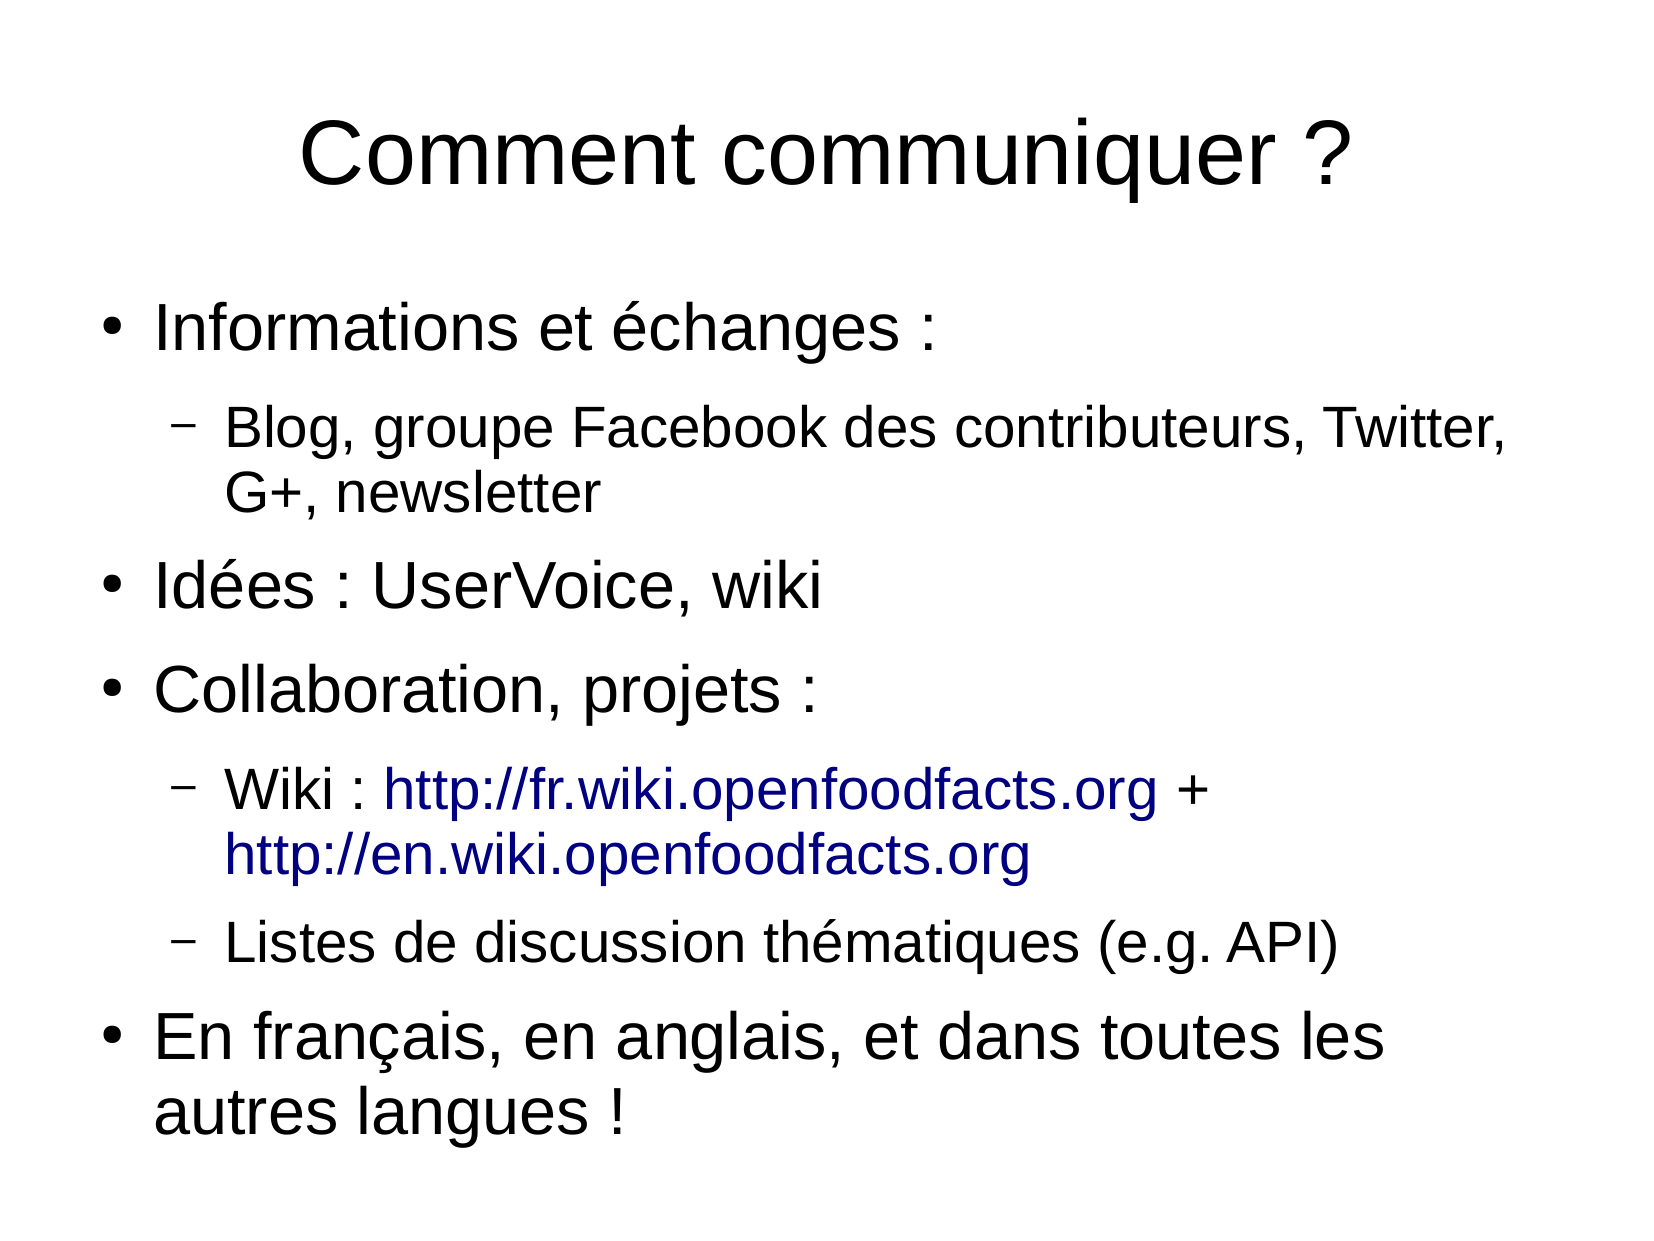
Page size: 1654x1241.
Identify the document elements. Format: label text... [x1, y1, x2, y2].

list Informations et échanges : Blog, groupe Facebook des contributeurs, Twitter, G+, newsletter Idées : UserVoice, wiki Collaboration, projets : Wiki : http://fr.wiki.openfoodfacts.org + http://en.wiki.openfoodfacts.org Listes de discussion thématiques (e.g. API) En français, en anglais, et dans toutes les autres langues ! [82, 290, 1571, 1145]
title Comment communiquer ? [82, 49, 1571, 257]
